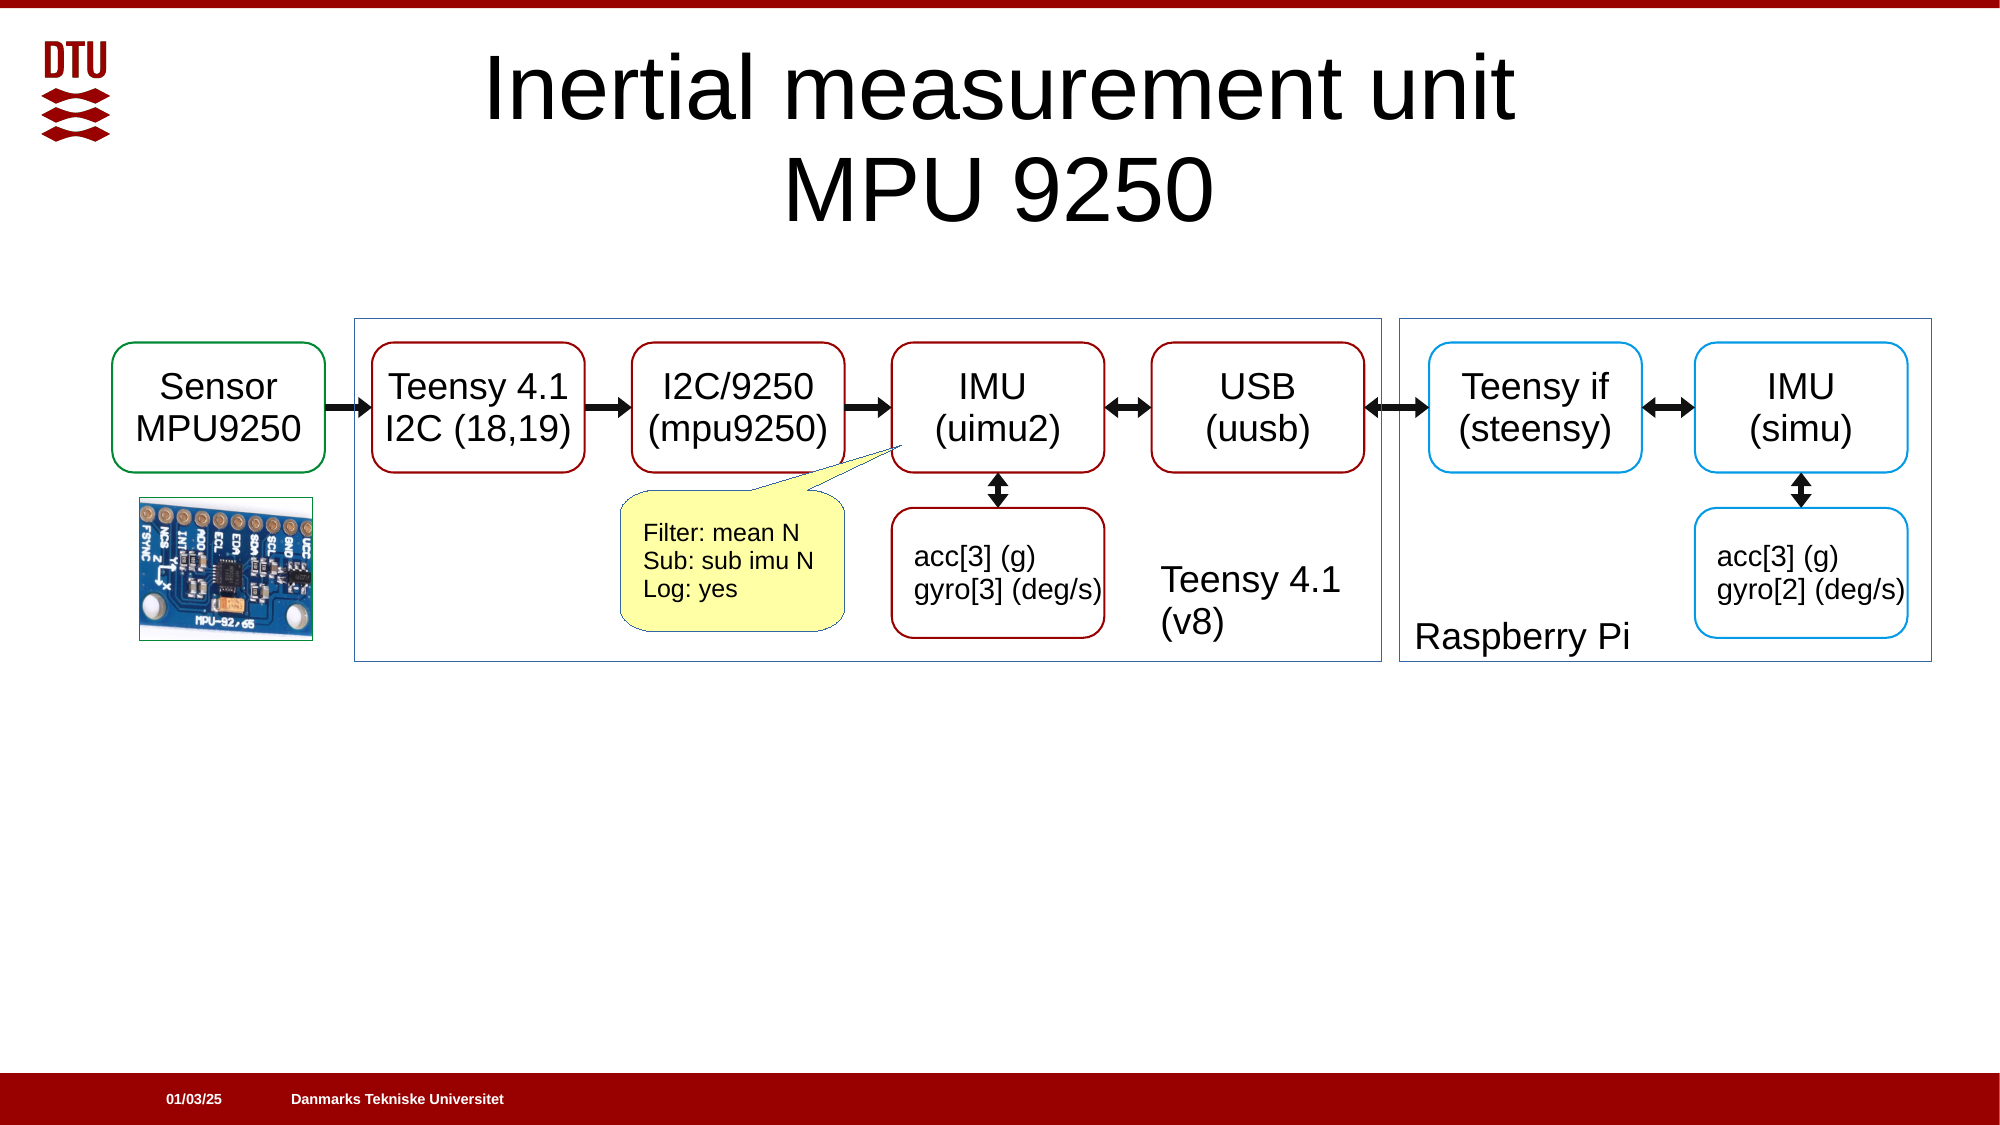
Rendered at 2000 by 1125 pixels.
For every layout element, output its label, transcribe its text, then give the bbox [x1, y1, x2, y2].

text_box Raspberry Pi [1399, 608, 1646, 666]
text_box Teensy 4.1 (v8) [1145, 550, 1368, 650]
text_box Filter: mean N Sub: sub imu N Log: yes [620, 445, 902, 632]
text_box I2C/9250 (mpu9250) [631, 342, 845, 473]
text_box USB (uusb) [1151, 342, 1365, 473]
text_box Teensy 4.1 I2C (18,19) [372, 342, 585, 473]
picture [139, 497, 313, 641]
text_box IMU (uimu2) [891, 342, 1105, 473]
text_box IMU (simu) [1694, 342, 1908, 473]
text_box Sensor MPU9250 [112, 342, 325, 473]
text_box acc[3] (g) gyro[2] (deg/s) [1694, 507, 1908, 638]
text_box Teensy if (steensy) [1429, 342, 1642, 473]
title Inertial measurement unit MPU 9250 [99, 36, 1900, 242]
text_box acc[3] (g) gyro[3] (deg/s) [891, 507, 1105, 638]
